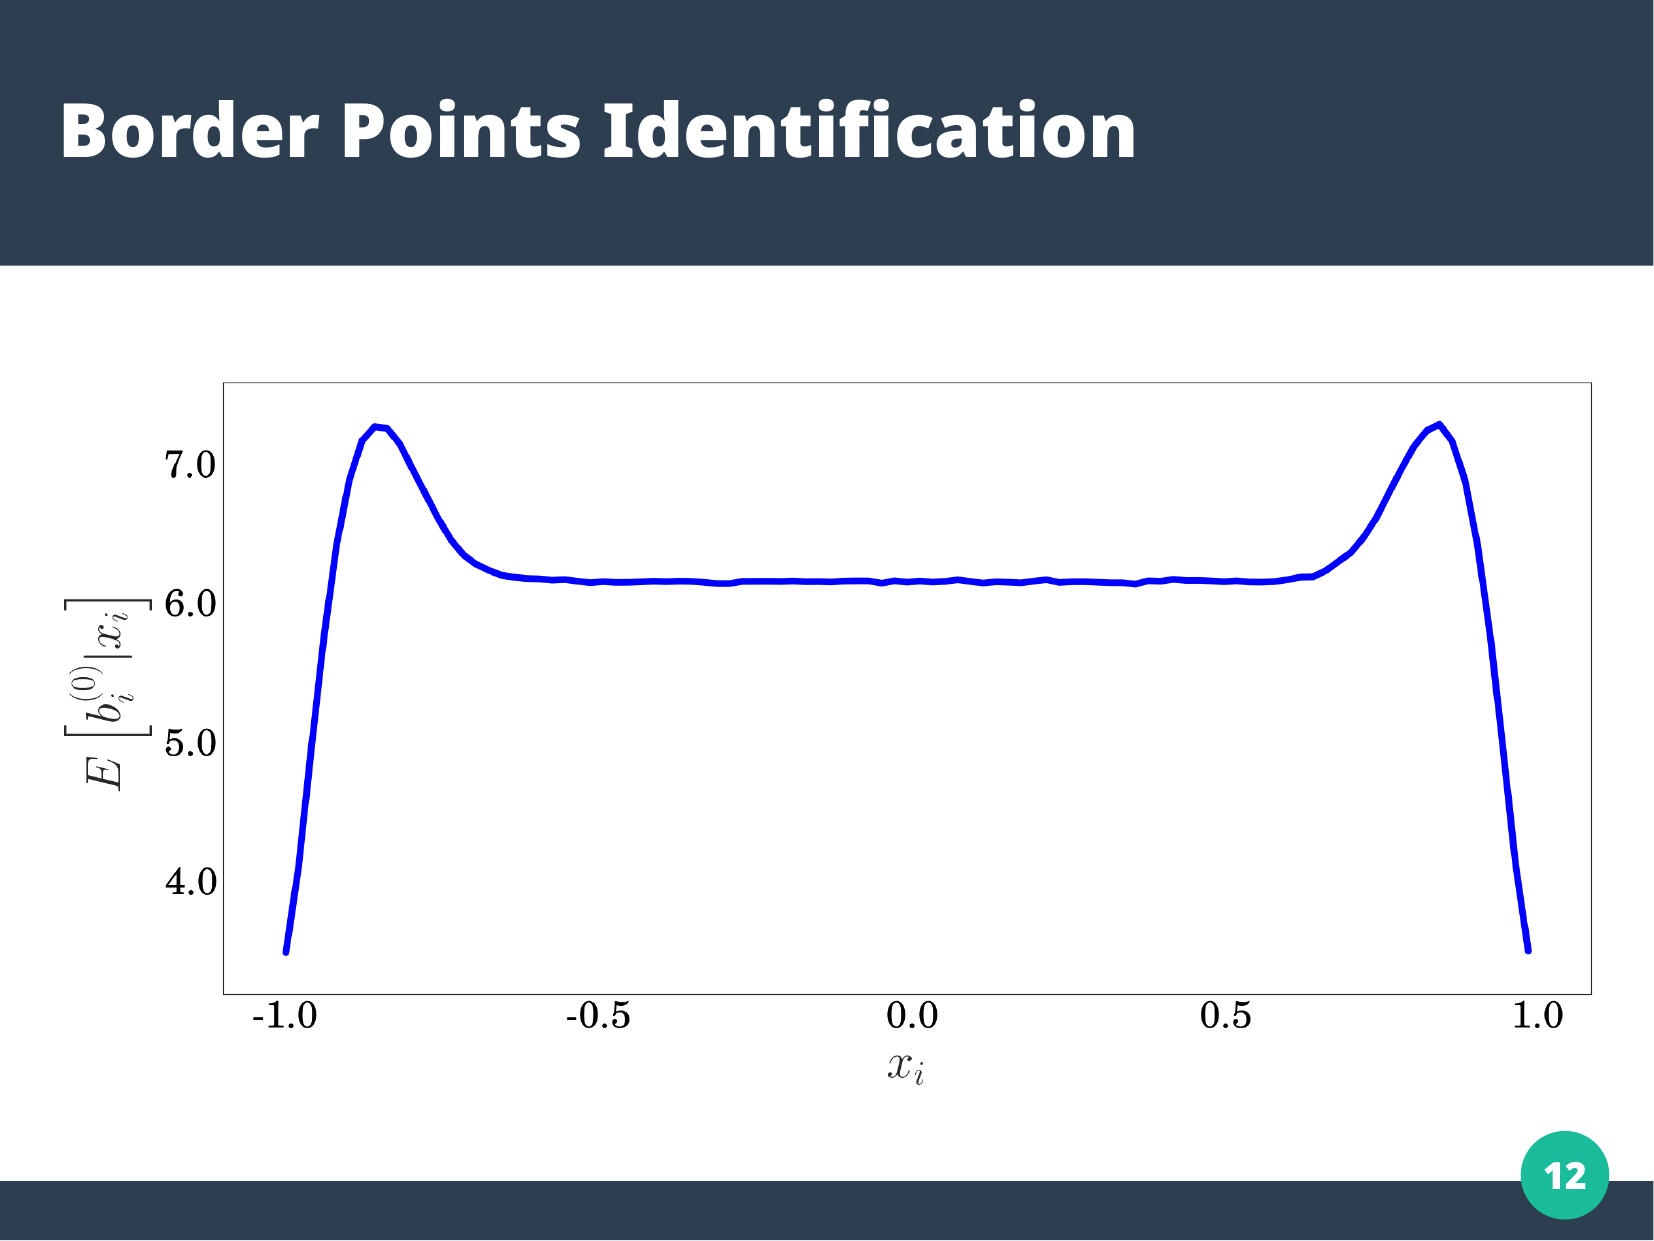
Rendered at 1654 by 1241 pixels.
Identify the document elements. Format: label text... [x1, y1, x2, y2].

title Border Points Identification [59, 49, 1595, 207]
picture [59, 378, 1595, 1098]
